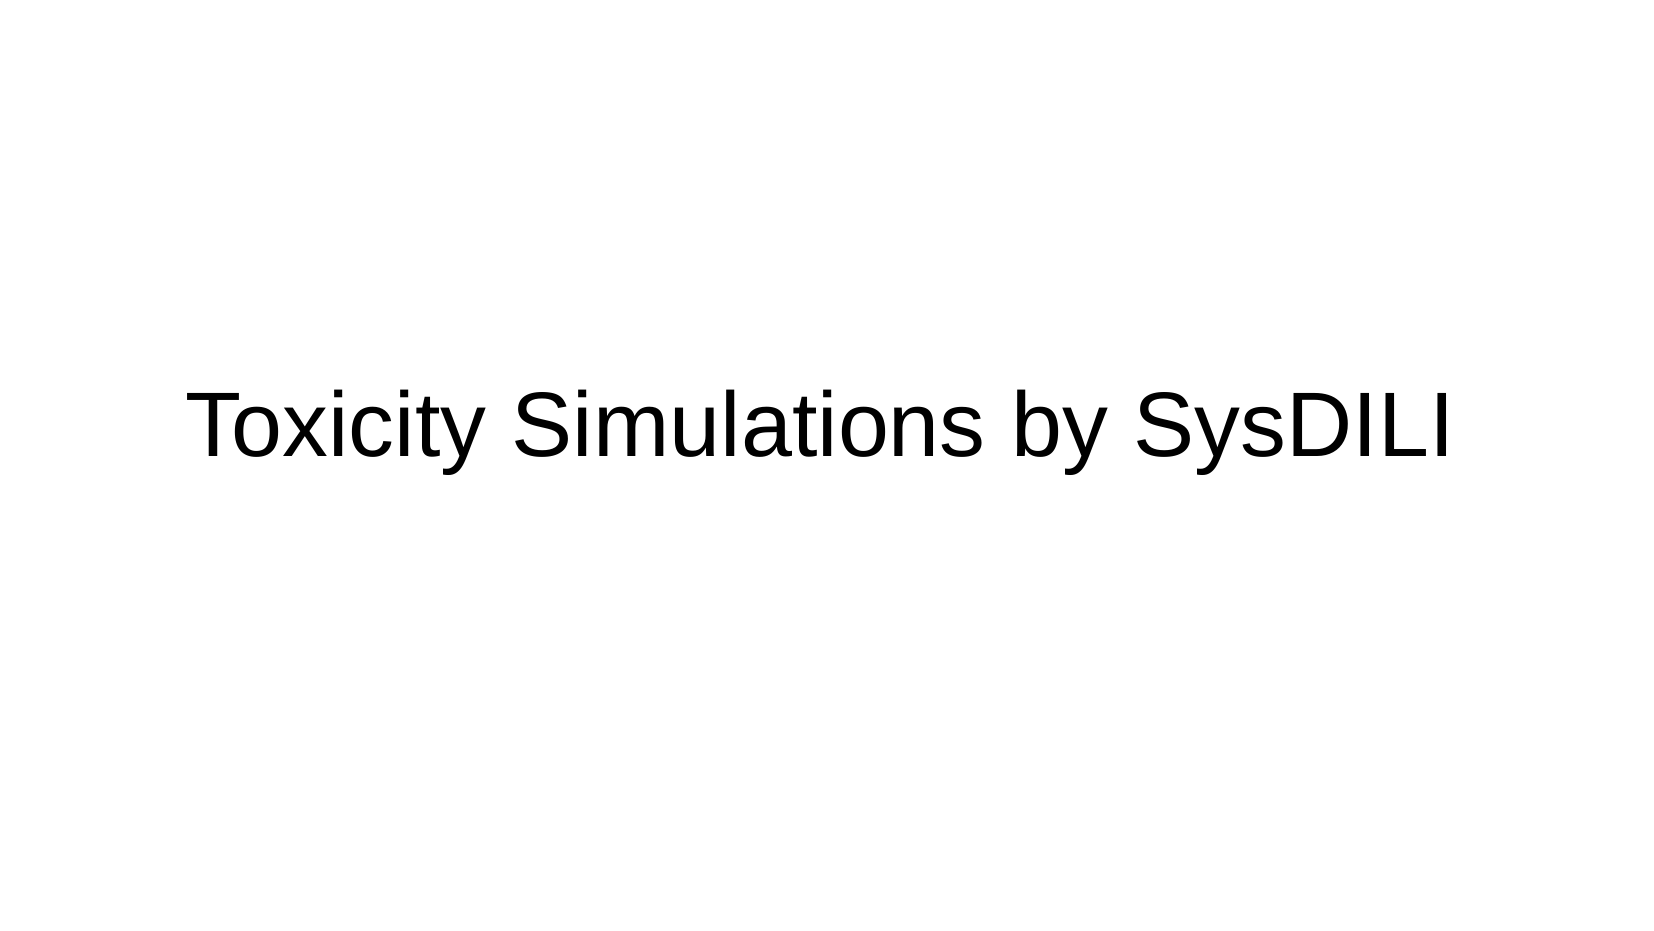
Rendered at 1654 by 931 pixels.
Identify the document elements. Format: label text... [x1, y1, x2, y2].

title Toxicity Simulations by SysDILI [76, 346, 1566, 503]
